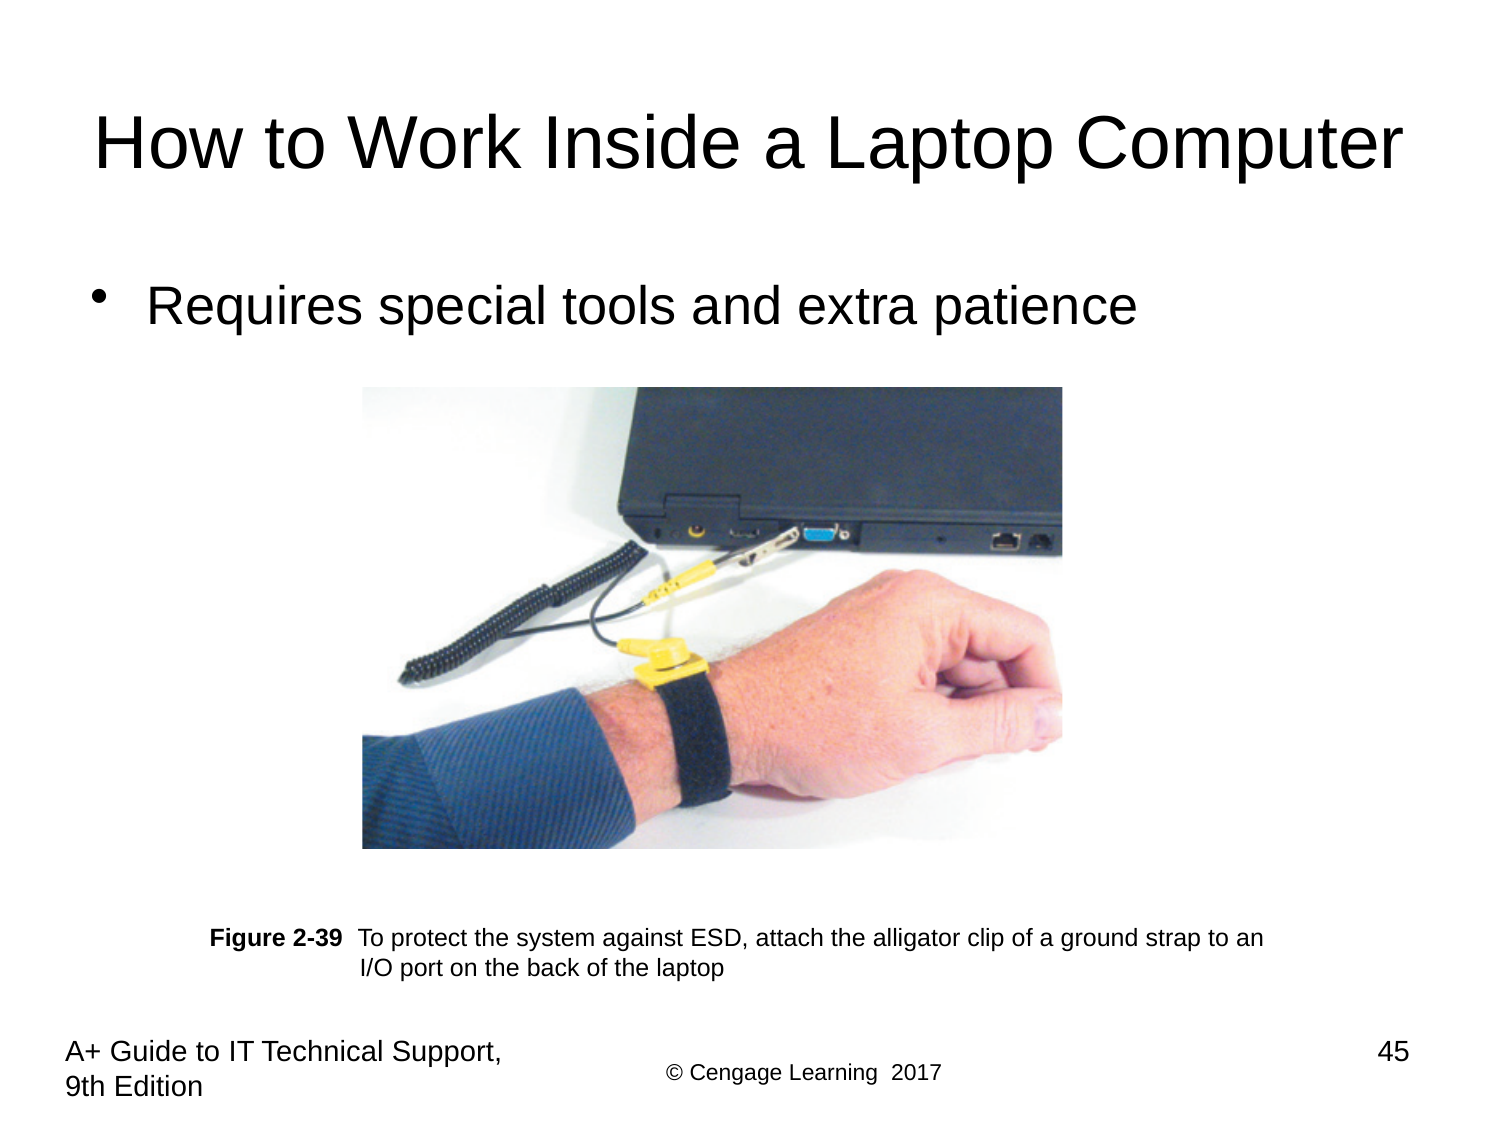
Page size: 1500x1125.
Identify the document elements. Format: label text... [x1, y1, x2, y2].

title How to Work Inside a Laptop Computer [75, 45, 1425, 233]
slide_number <number> [1074, 1024, 1425, 1103]
footer A+ Guide to IT Technical Support, 9th Edition [50, 1025, 550, 1104]
text_box Figure 2-39 To protect the system against ESD, attach the alligator clip of a ground strap to an I/O port on the back of the laptop [194, 914, 1305, 989]
list Requires special tools and extra patience [75, 262, 1425, 1005]
picture [362, 387, 1063, 849]
